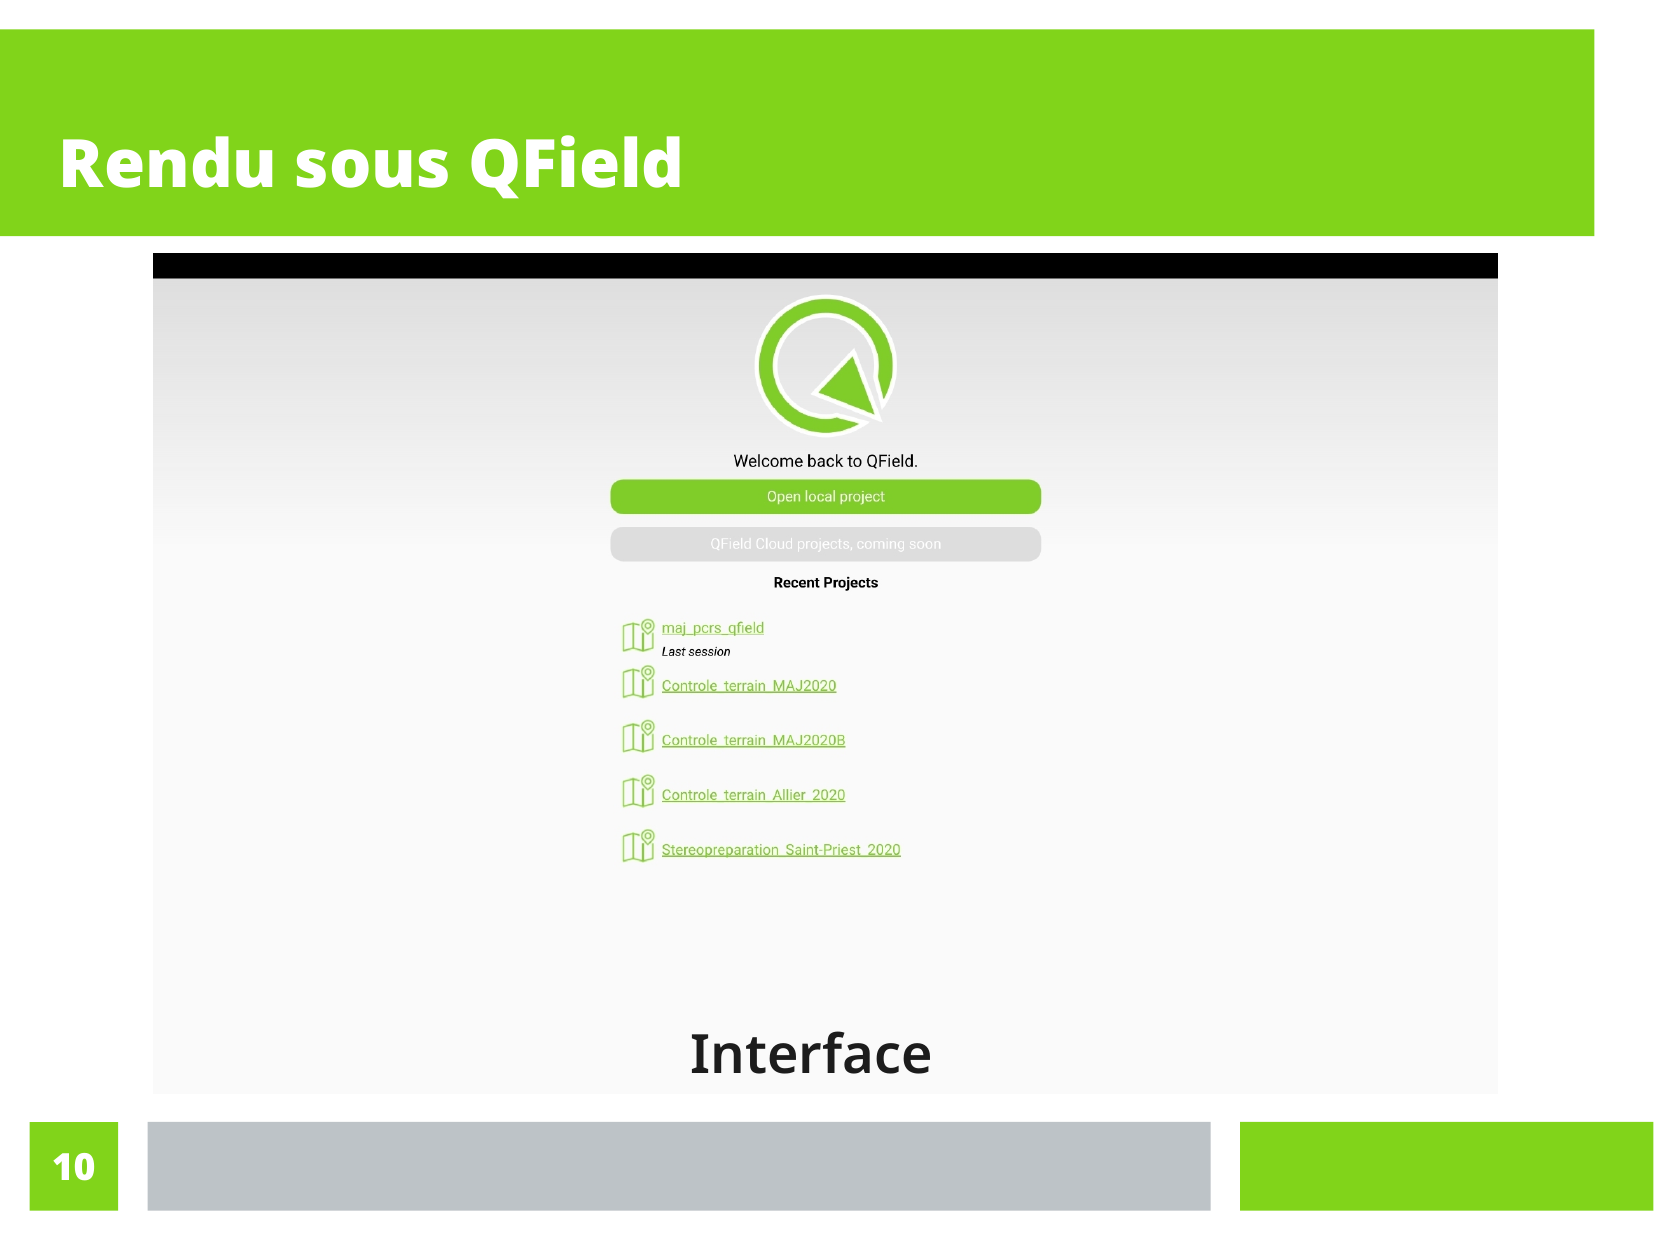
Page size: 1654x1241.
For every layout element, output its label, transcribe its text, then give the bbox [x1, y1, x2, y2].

picture [153, 253, 1498, 1015]
list Interface [59, 1015, 1565, 1093]
title Rendu sous QField [59, 59, 1595, 207]
